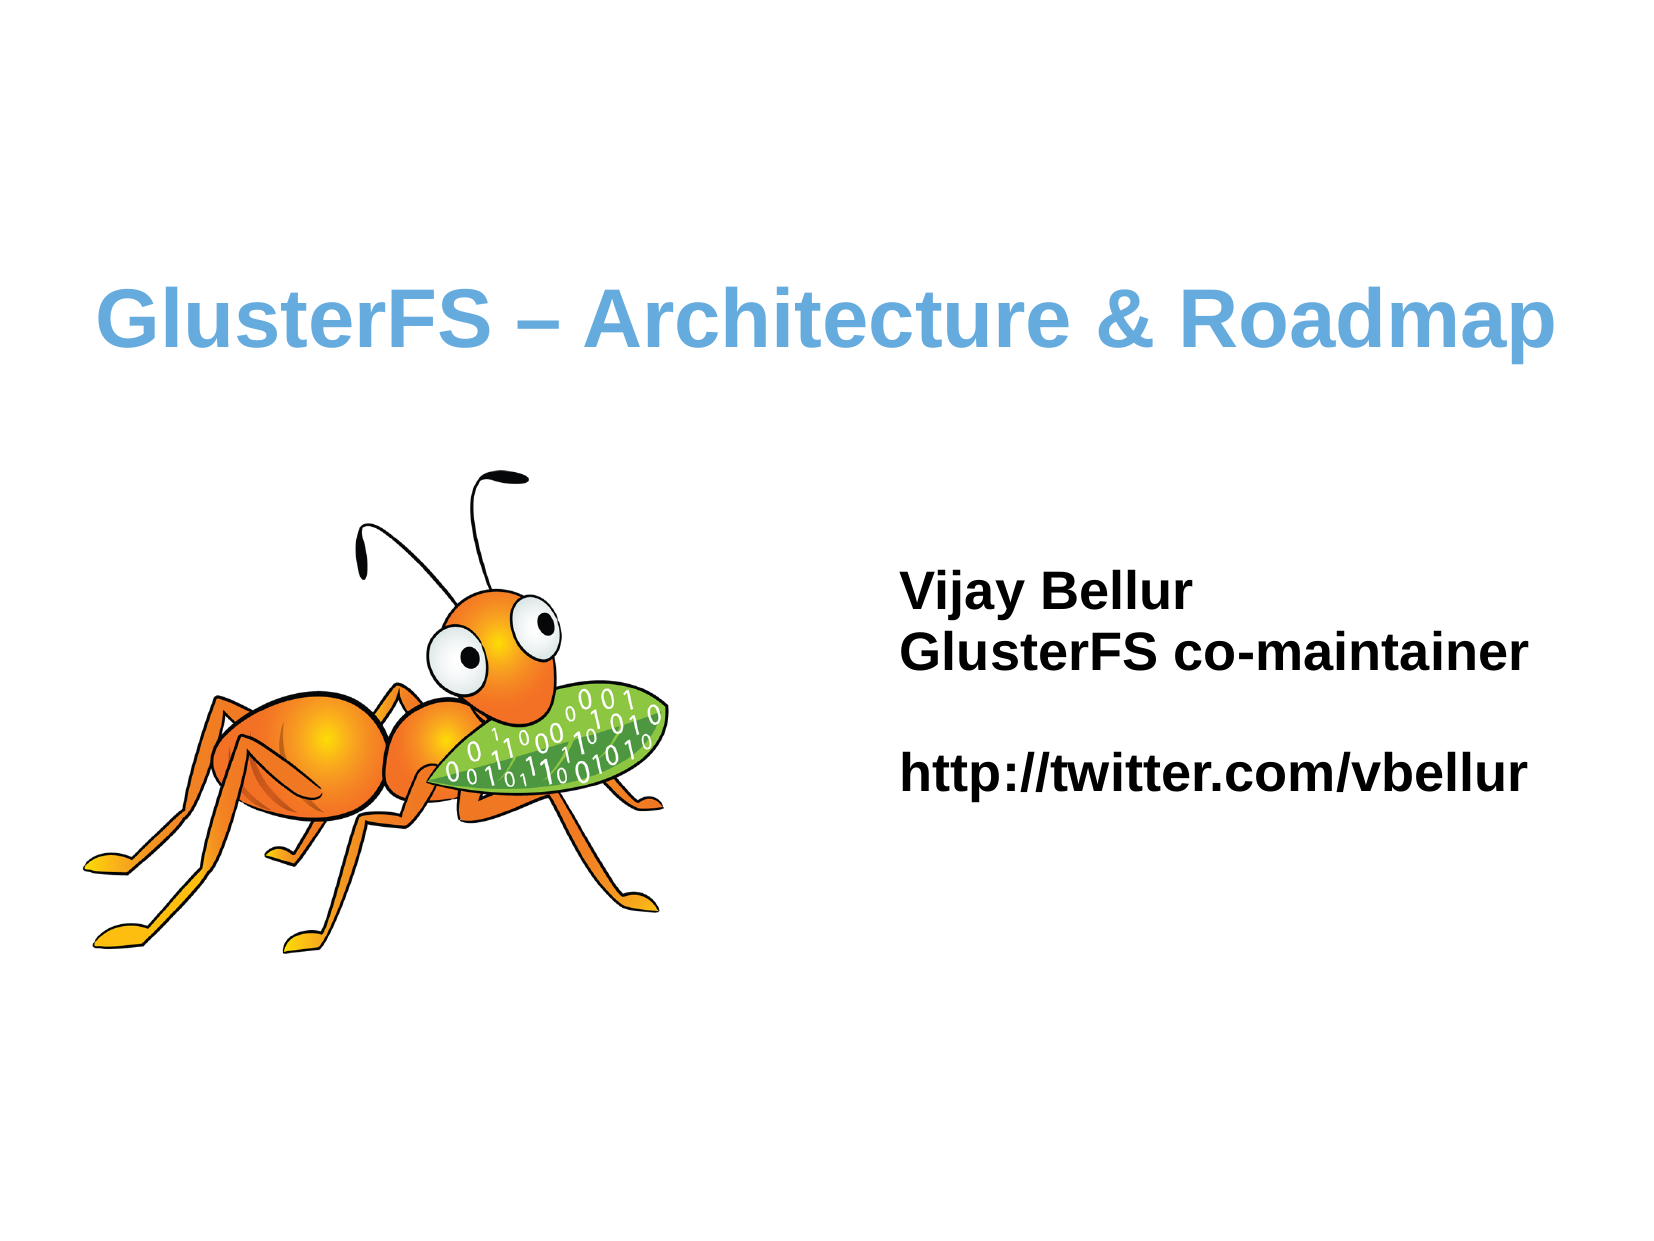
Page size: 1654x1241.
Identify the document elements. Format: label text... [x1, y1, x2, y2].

subtitle GlusterFS – Architecture & Roadmap [82, 271, 1571, 434]
picture [75, 464, 676, 961]
text_box Vijay Bellur GlusterFS co-maintainer http://twitter.com/vbellur [885, 553, 1591, 932]
